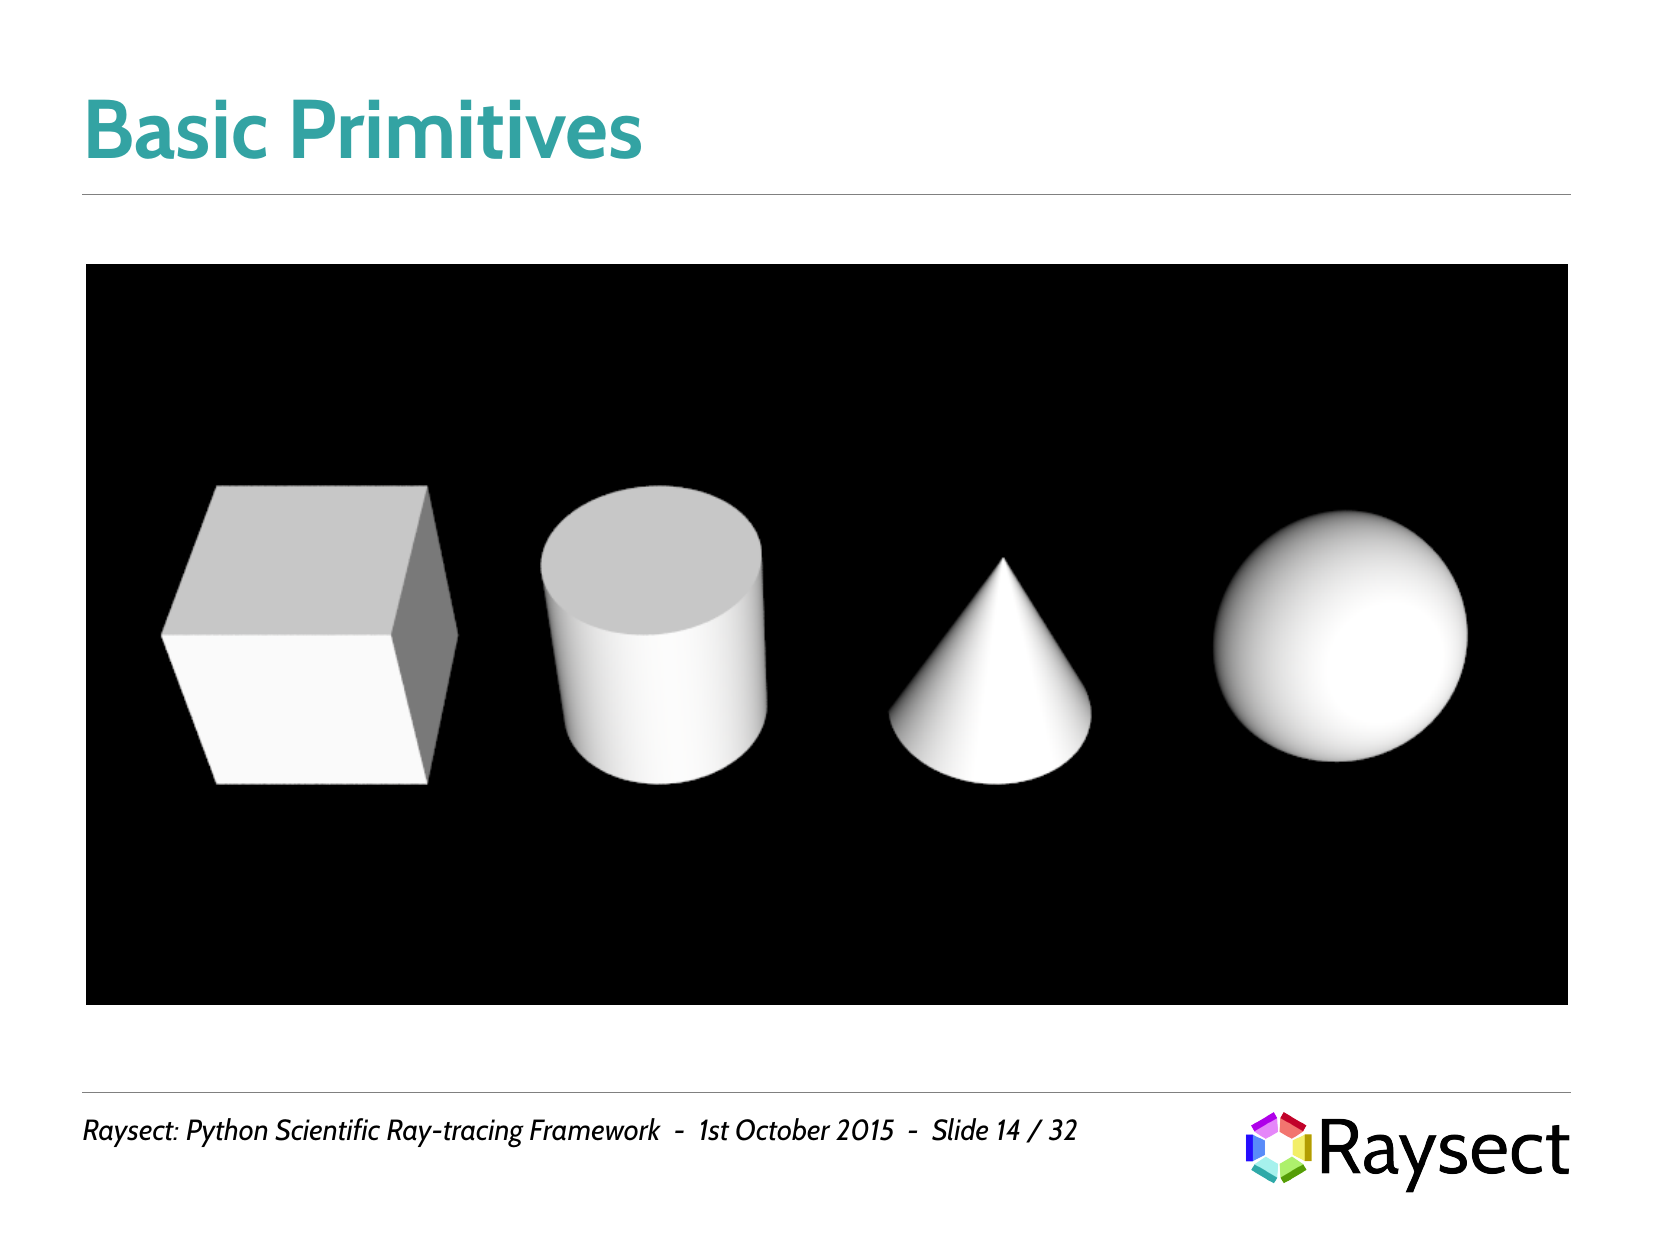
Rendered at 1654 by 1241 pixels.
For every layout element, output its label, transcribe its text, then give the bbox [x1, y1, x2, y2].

title Basic Primitives [82, 70, 1571, 187]
picture [1242, 1108, 1573, 1196]
picture [86, 264, 1568, 1005]
